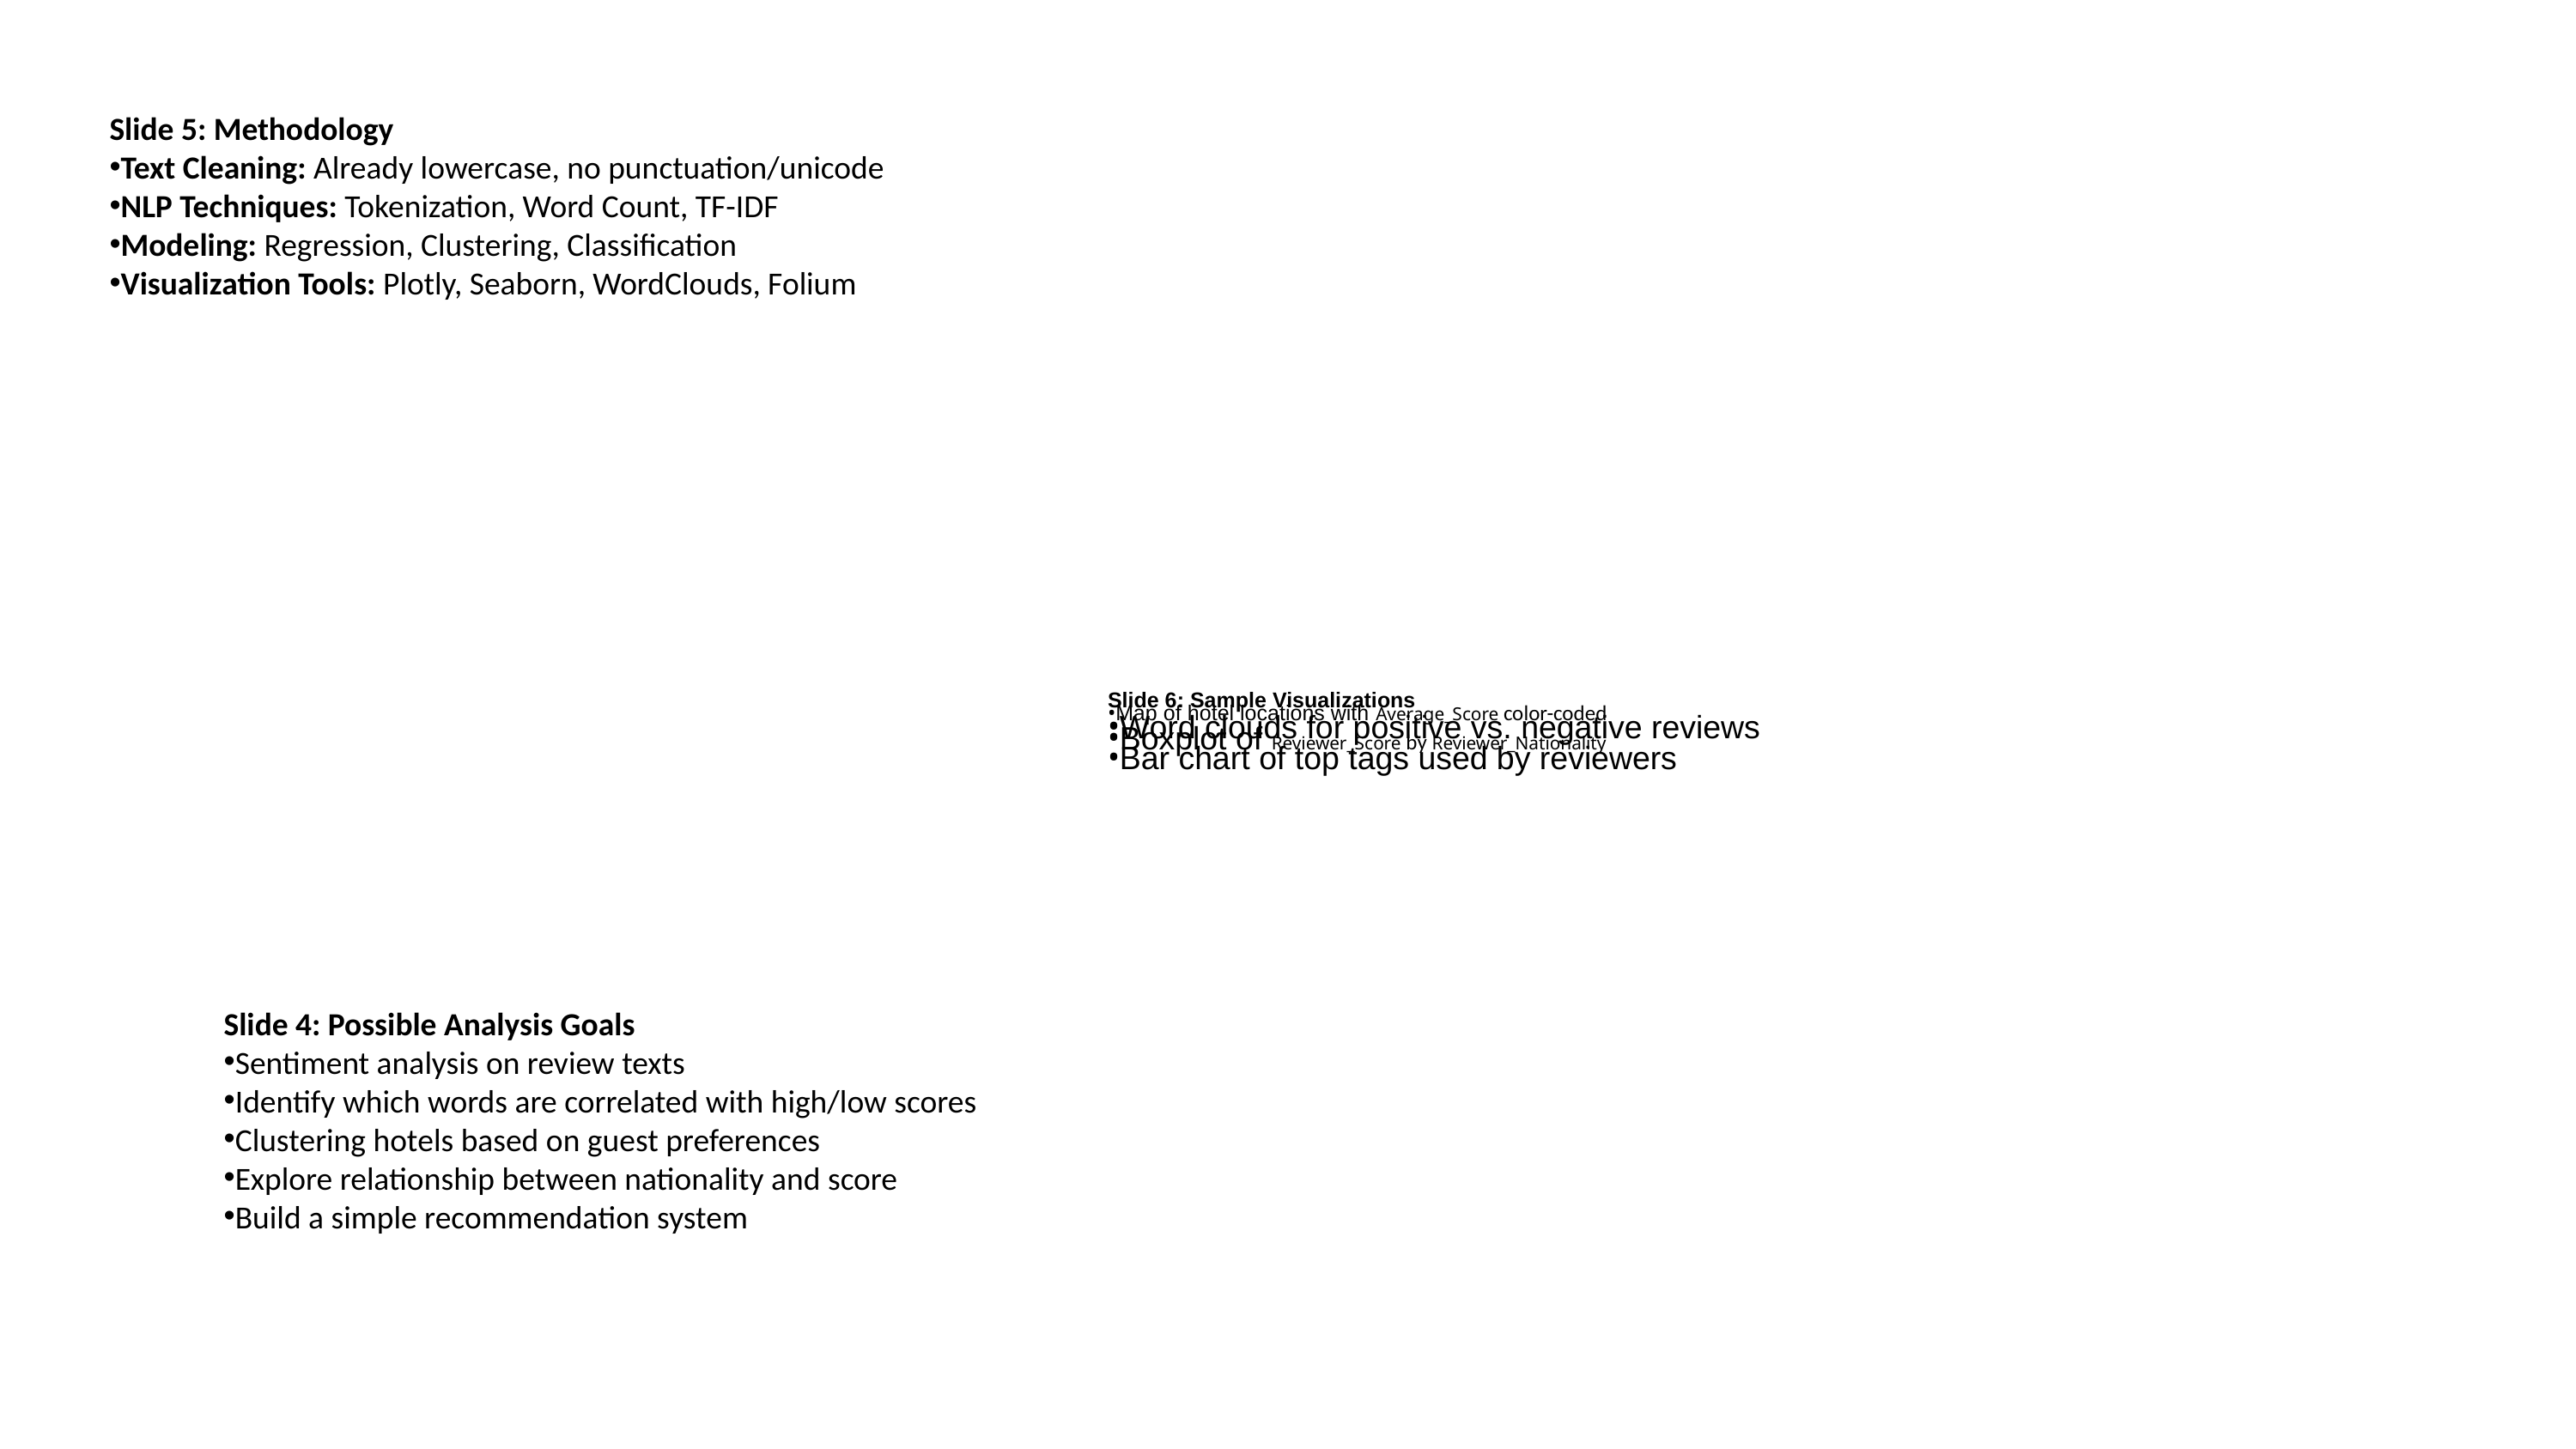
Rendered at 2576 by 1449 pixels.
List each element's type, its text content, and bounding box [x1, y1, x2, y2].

text_box Slide 6: Sample Visualizations​ Map of hotel locations with Average_Score color-coded​ Word clouds for positive vs. negative reviews​ Boxplot of Reviewer_Score by Reviewer_Nationality​ Bar chart of top tags used by reviewers​ [1095, 692, 1826, 821]
text_box Slide 5: Methodology Text Cleaning: Already lowercase, no punctuation/unicode NLP Techniques: Tokenization, Word Count, TF-IDF Modeling: Regression, Clustering, Classification Visualization Tools: Plotly, Seaborn, WordClouds, Folium [96, 101, 1718, 349]
text_box Slide 4: Possible Analysis Goals Sentiment analysis on review texts Identify which words are correlated with high/low scores Clustering hotels based on guest preferences Explore relationship between nationality and score Build a simple recommendation system [210, 996, 1778, 1283]
